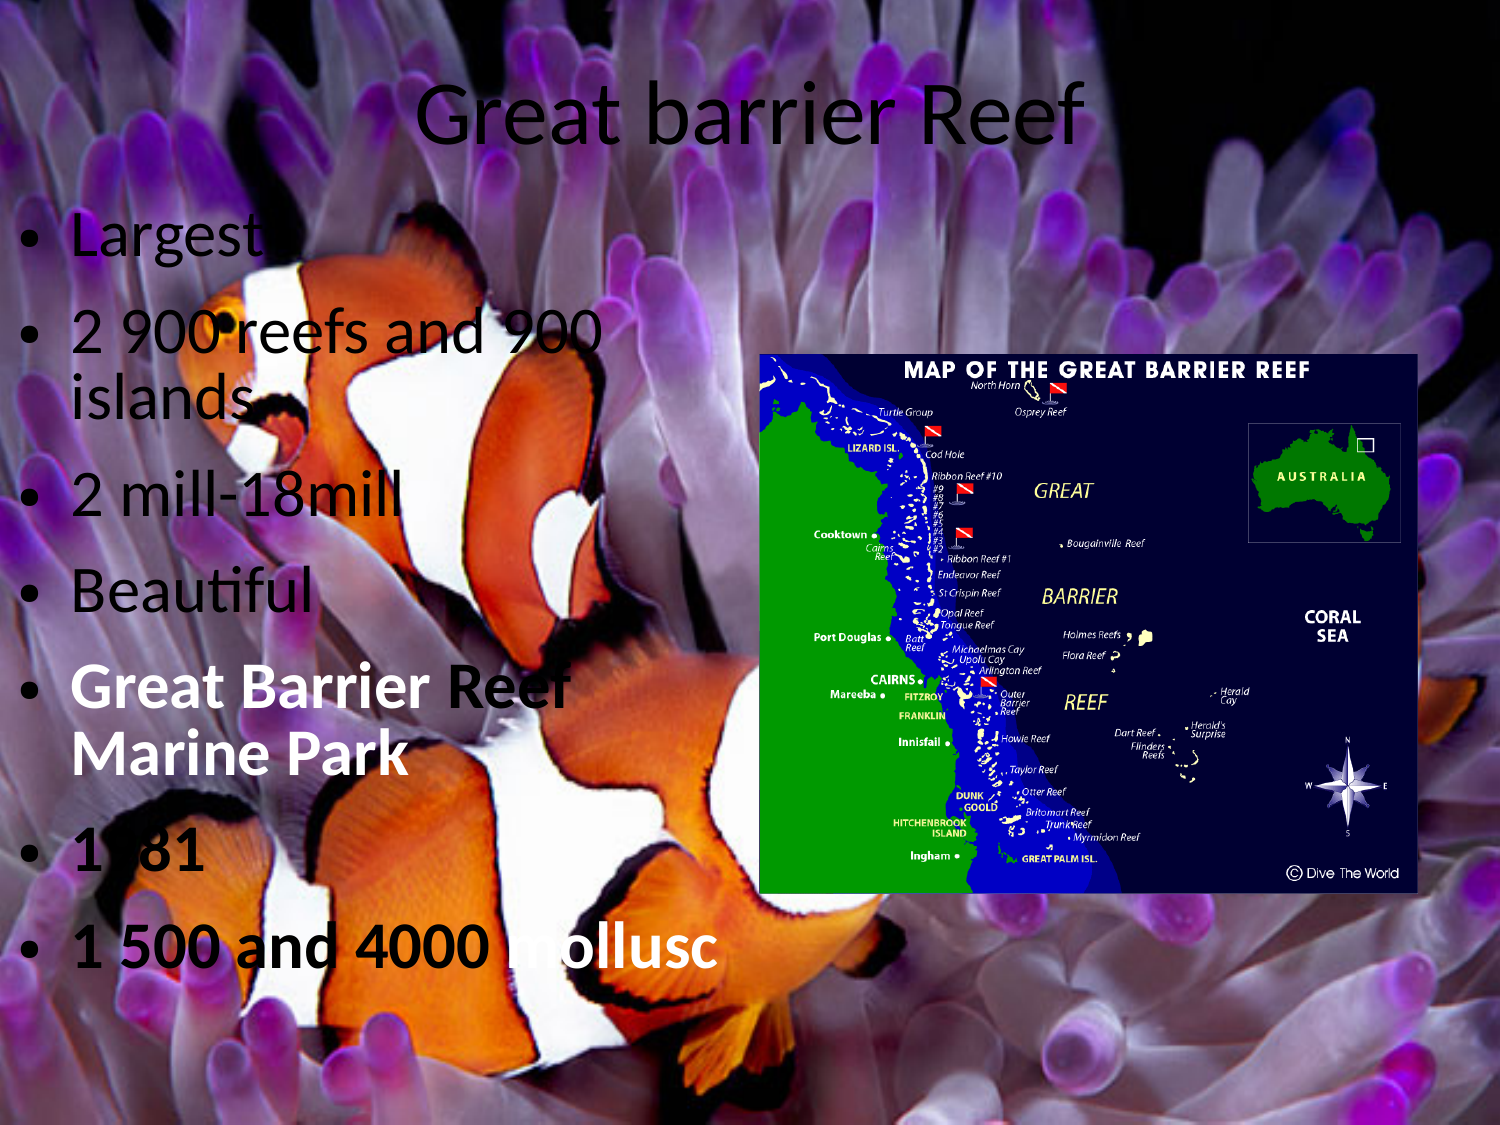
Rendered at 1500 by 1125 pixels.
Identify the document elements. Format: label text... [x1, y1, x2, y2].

list Largest 2 900 reefs and 900 islands 2 mill-18mill Beautiful Great Barrier Reef Marine Park 1981 1 500 and 4000 mollusc [0, 206, 739, 1118]
picture [0, 0, 1500, 1125]
title Great barrier Reef [75, 45, 1425, 233]
